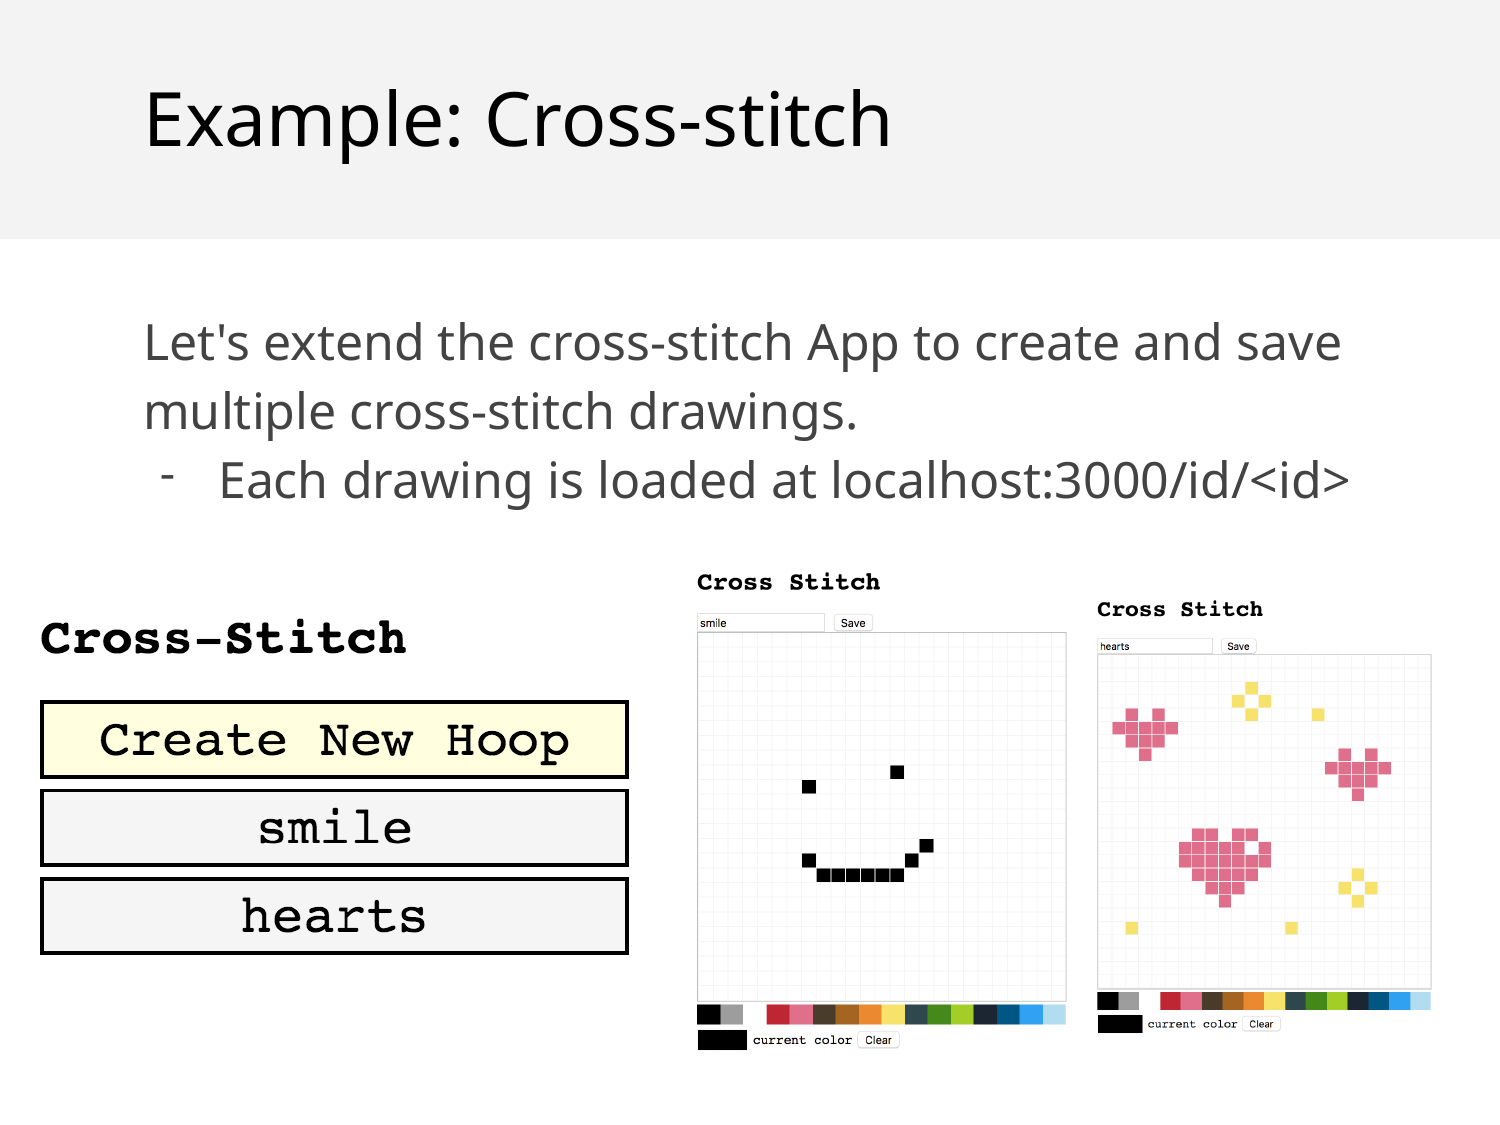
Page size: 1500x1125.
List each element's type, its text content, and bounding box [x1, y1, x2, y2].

picture [24, 590, 668, 994]
title Example: Cross-stitch [128, 56, 1372, 183]
list Let's extend the cross-stitch App to create and save multiple cross-stitch drawings. Each drawing is loaded at localhost:3000/id/<id> [128, 286, 1372, 468]
picture [692, 557, 1450, 1080]
